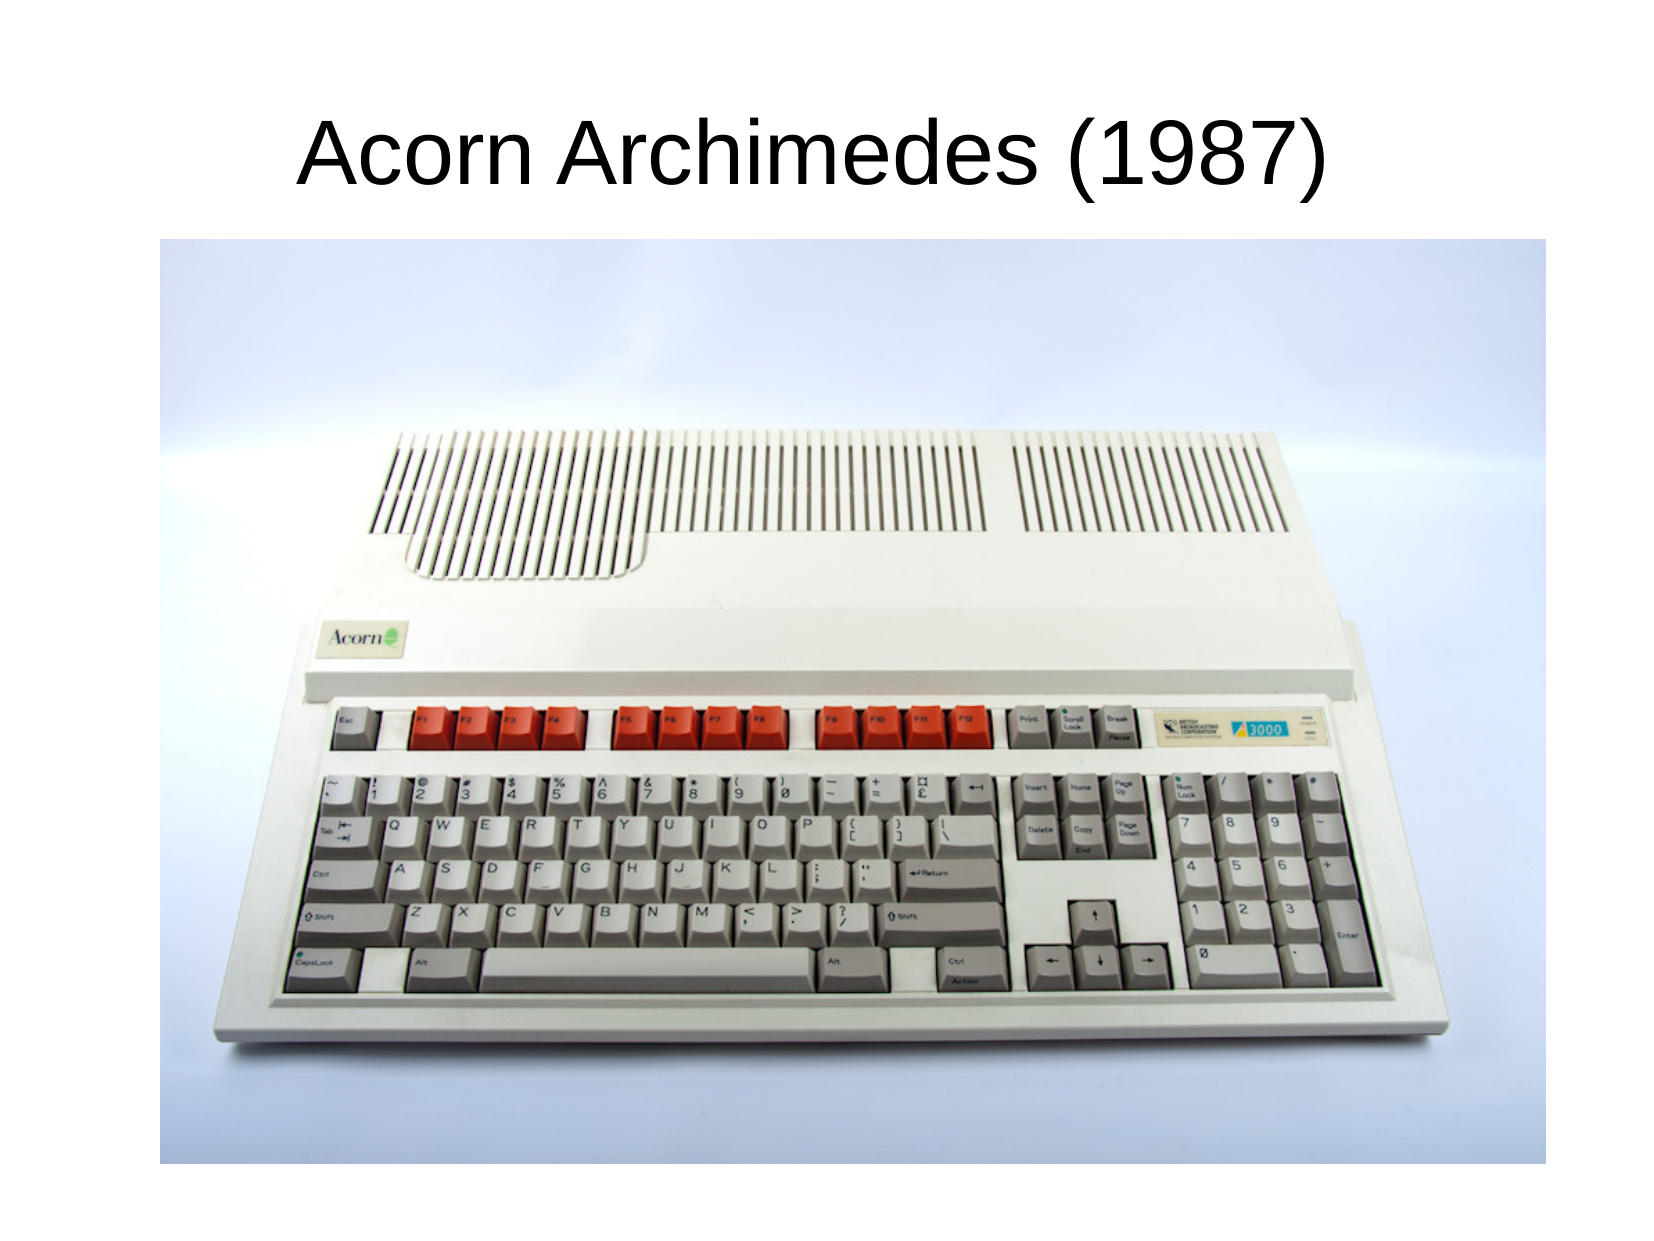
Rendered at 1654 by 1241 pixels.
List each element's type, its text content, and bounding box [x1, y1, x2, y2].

picture [160, 239, 1546, 1164]
title Acorn Archimedes (1987) [82, 49, 1571, 257]
